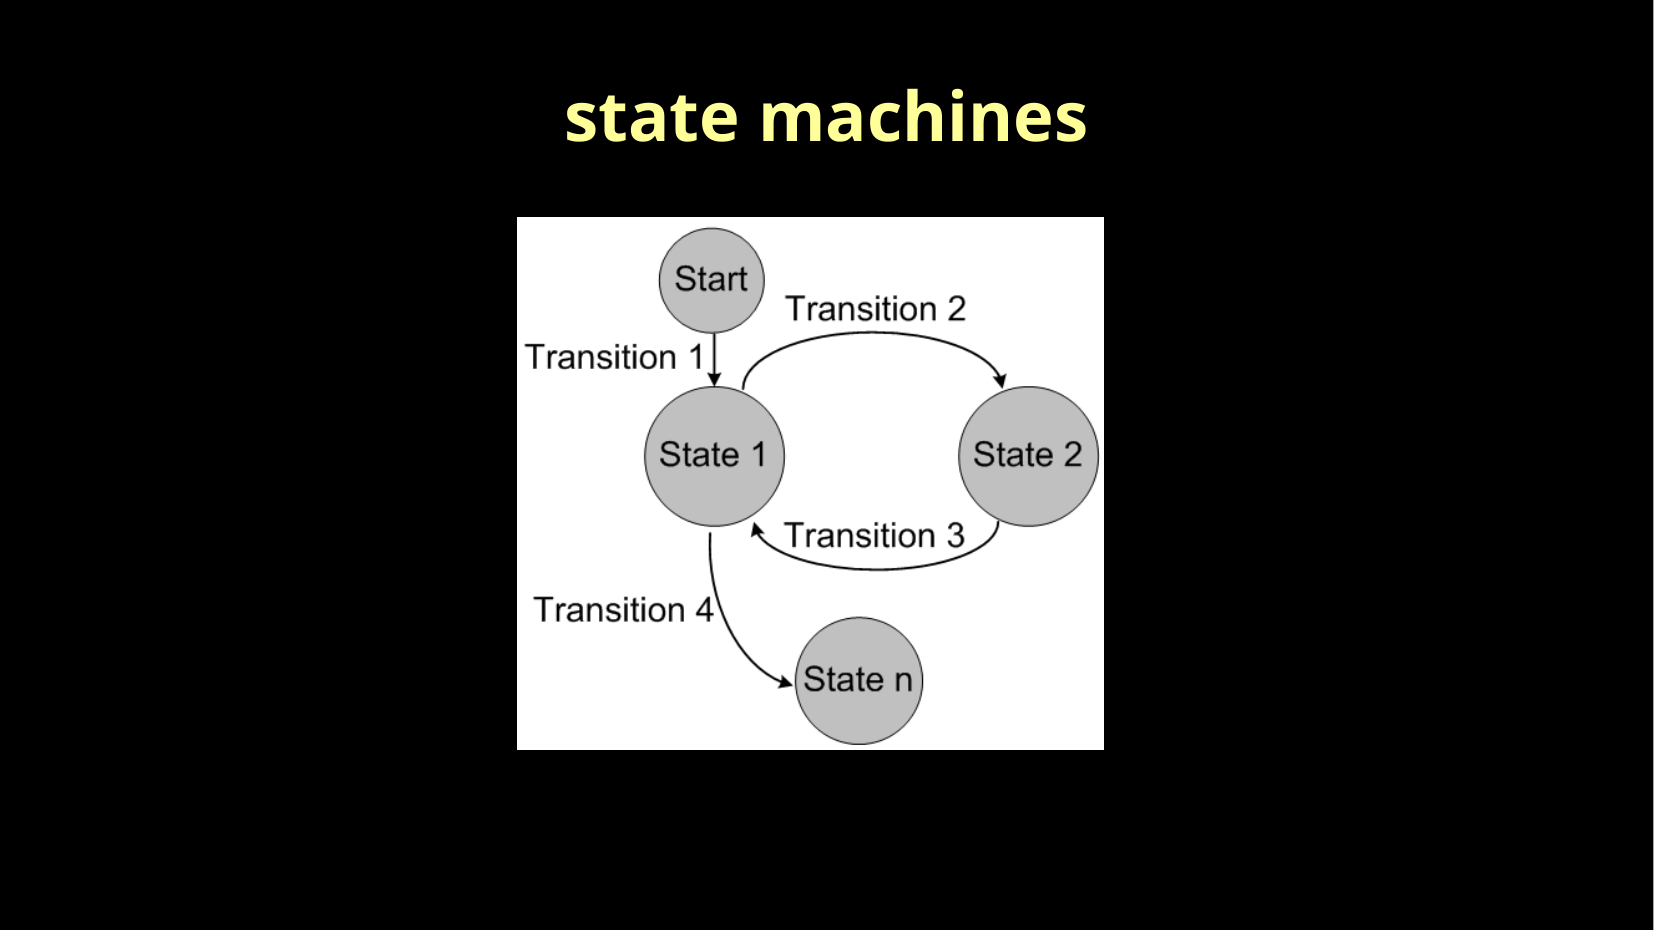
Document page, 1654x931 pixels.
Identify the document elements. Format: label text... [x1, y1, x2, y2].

picture [517, 217, 1104, 751]
title state machines [82, 37, 1571, 193]
